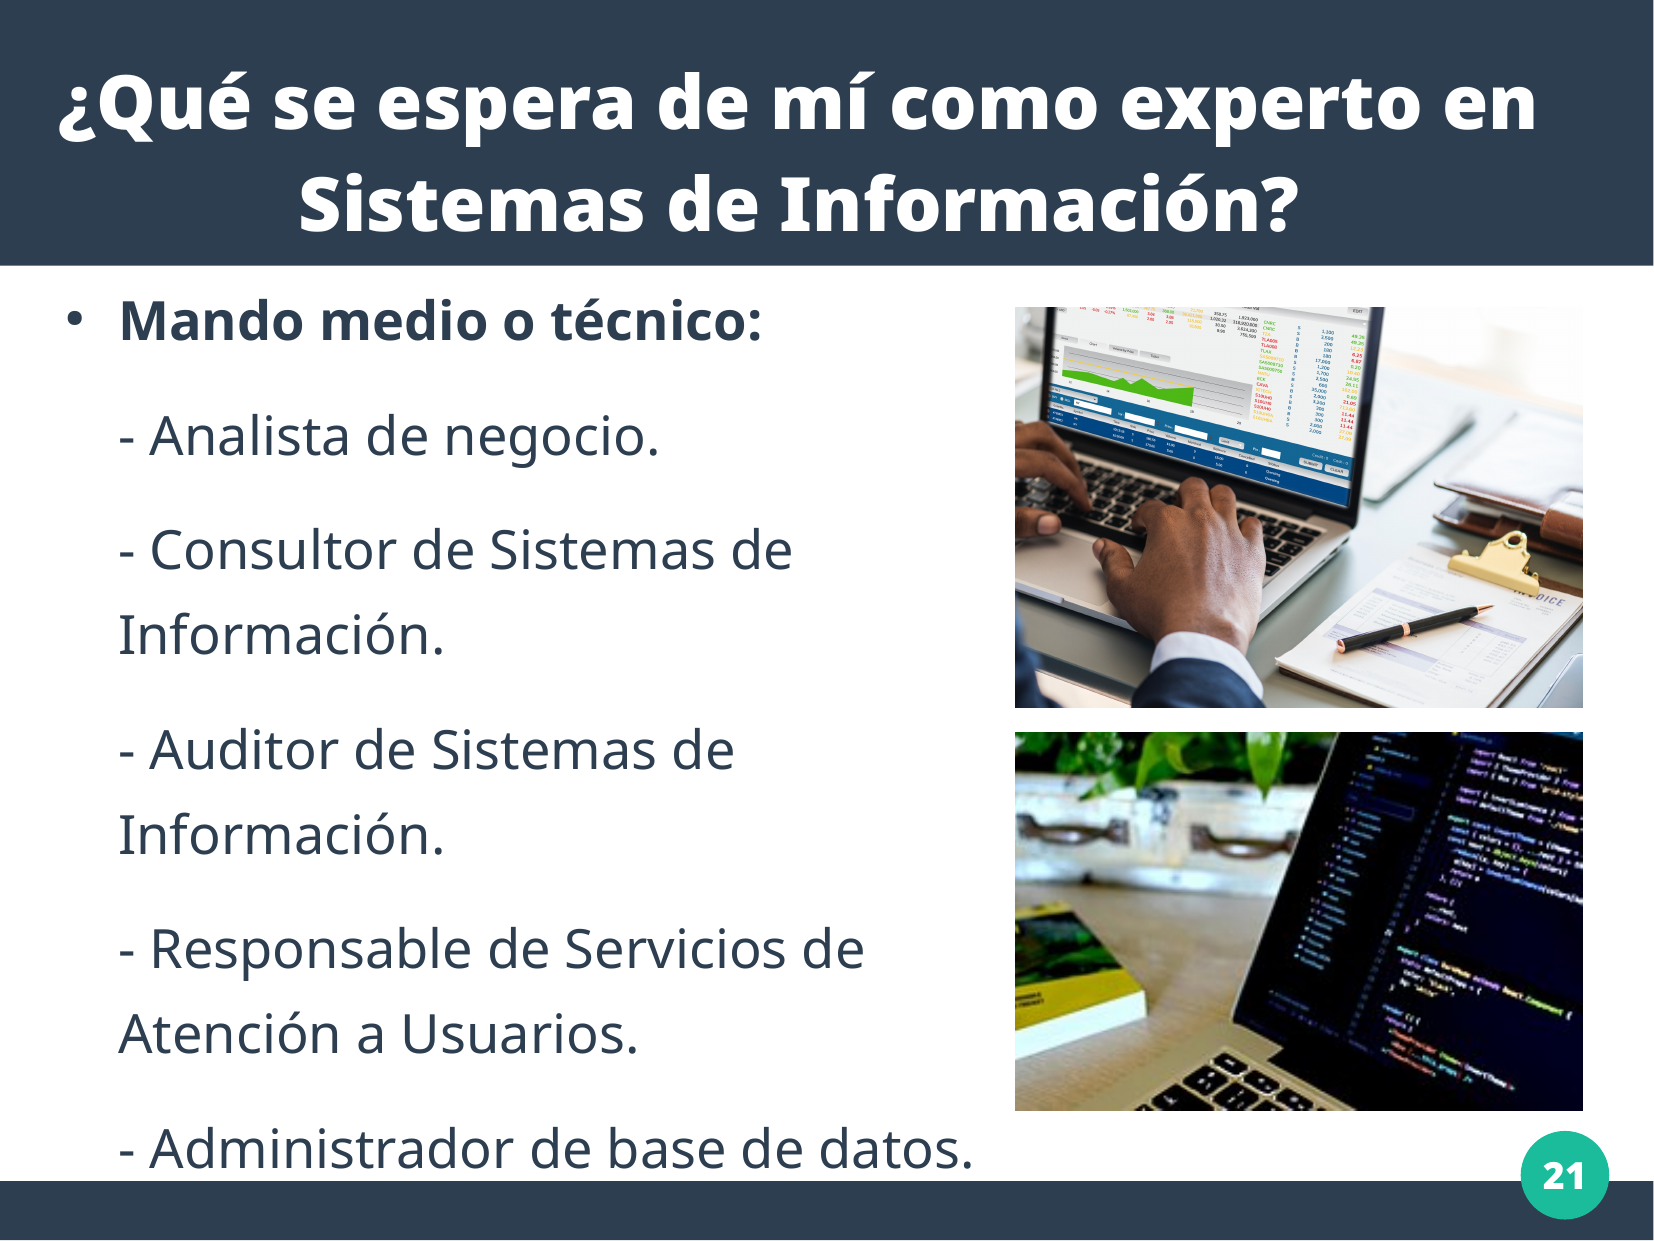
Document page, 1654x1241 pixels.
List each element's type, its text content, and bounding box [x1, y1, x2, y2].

picture [1015, 732, 1583, 1111]
picture [1015, 307, 1583, 708]
title ¿Qué se espera de mí como experto en Sistemas de Información? [59, 49, 1595, 207]
list Mando medio o técnico: - Analista de negocio. - Consultor de Sistemas de Información. - Auditor de Sistemas de Información. - Responsable de Servicios de Atención a Usuarios. - Administrador de base de datos. [47, 271, 1028, 1158]
